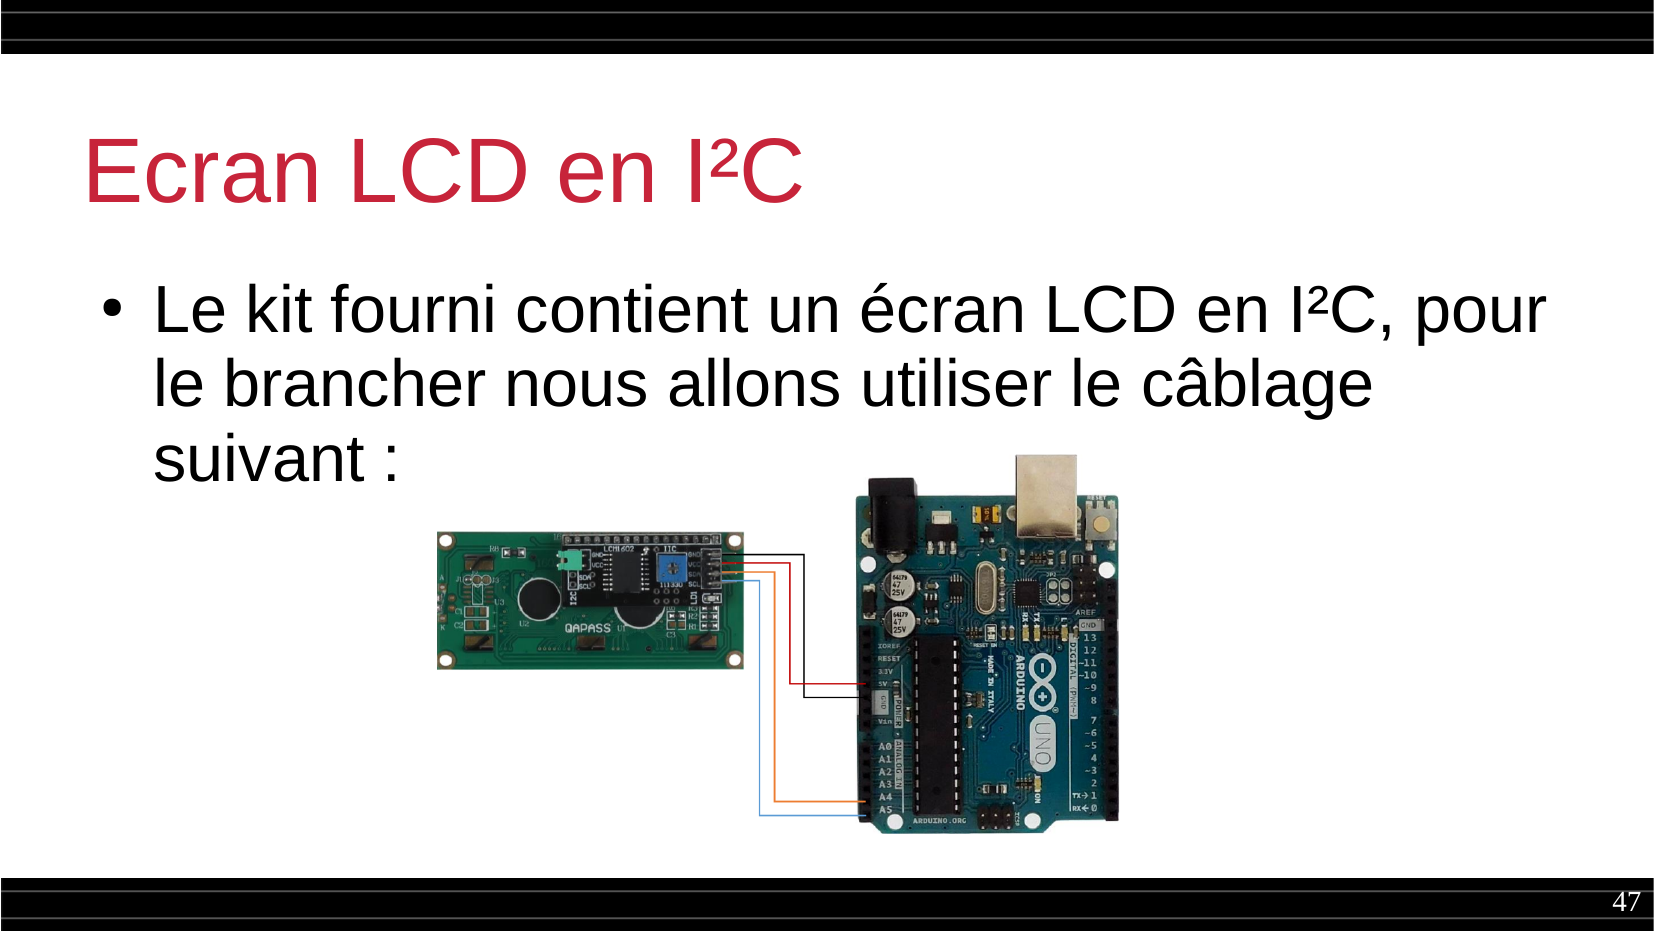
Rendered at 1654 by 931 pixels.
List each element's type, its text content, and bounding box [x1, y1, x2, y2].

list Le kit fourni contient un écran LCD en I²C, pour le brancher nous allons utiliser le câblage suivant : [82, 271, 1571, 758]
picture [437, 425, 1134, 852]
title Ecran LCD en I²C [82, 92, 1571, 249]
picture [1, 878, 1654, 931]
picture [1, 0, 1654, 54]
